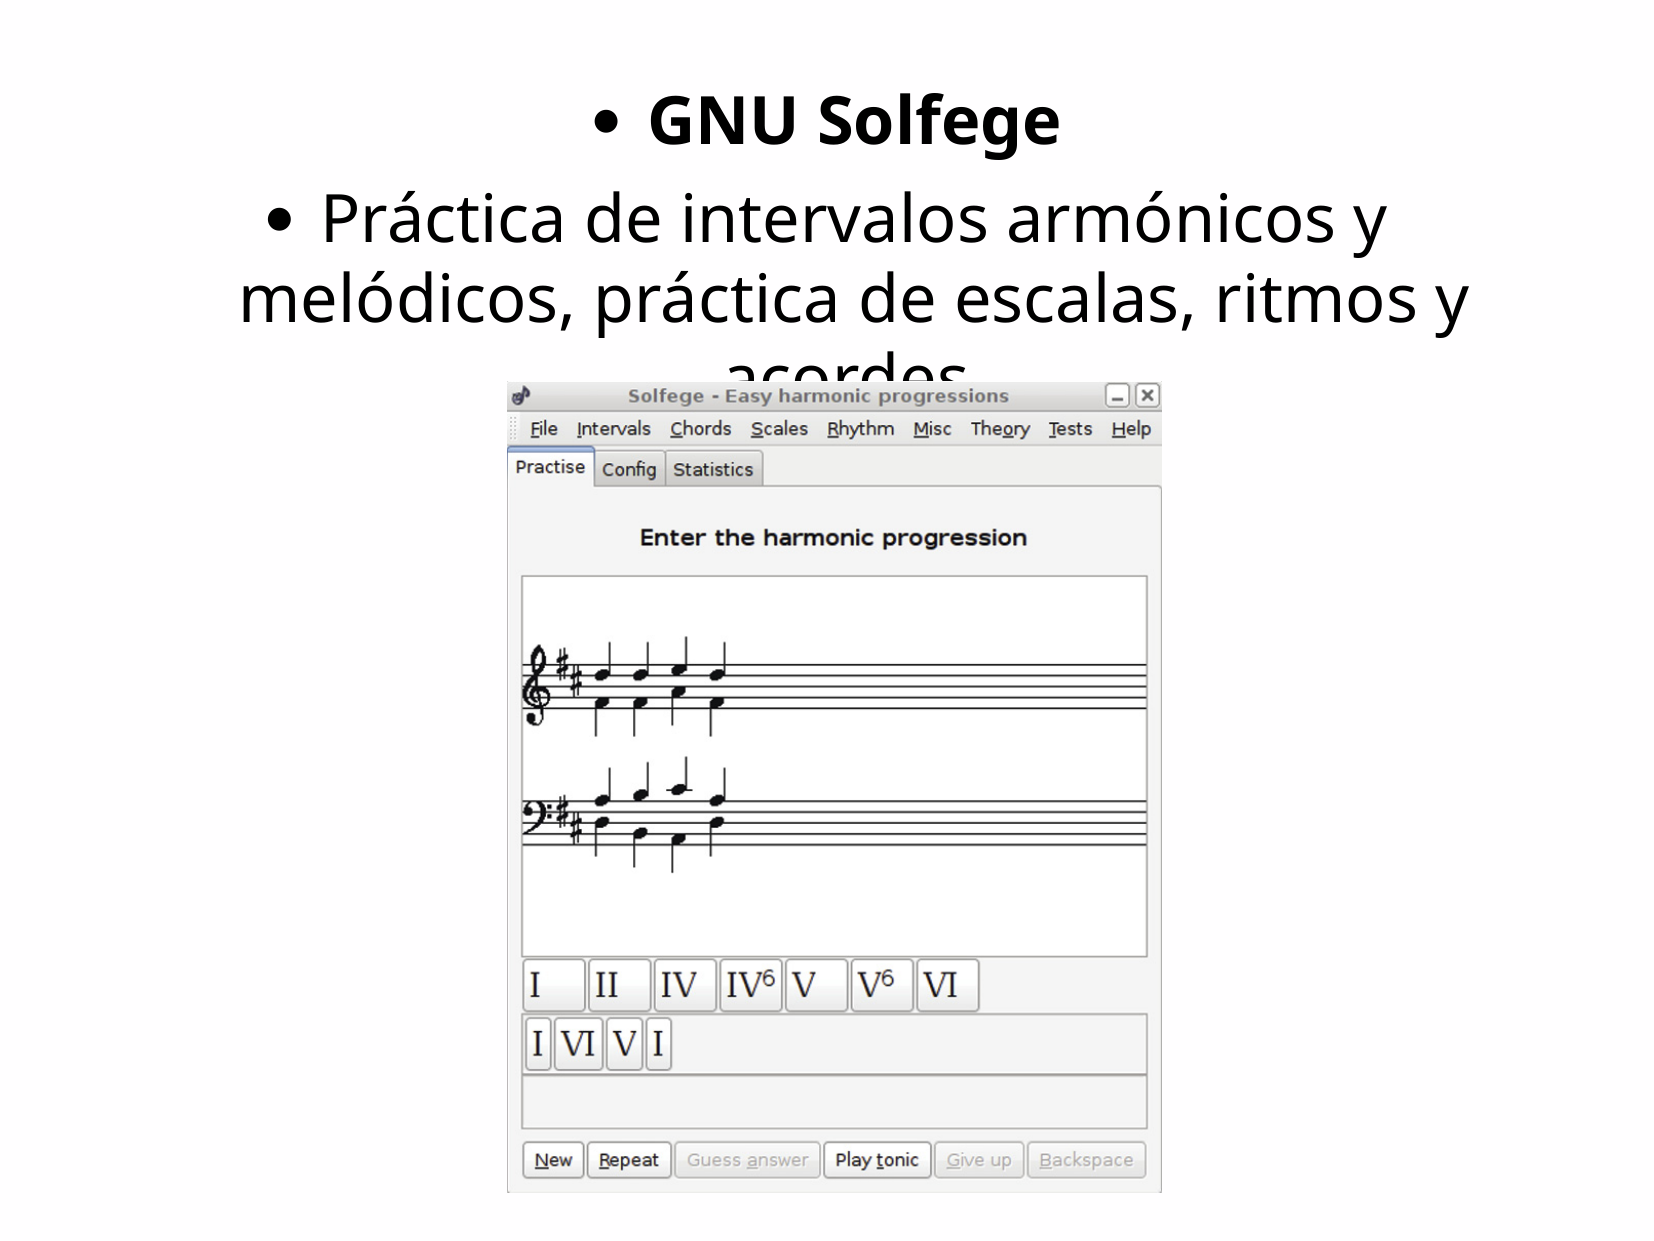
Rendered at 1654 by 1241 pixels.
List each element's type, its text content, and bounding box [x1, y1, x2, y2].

picture [507, 381, 1162, 1193]
list GNU Solfege Práctica de intervalos armónicos y melódicos, práctica de escalas, ritmos y acordes. [82, 70, 1571, 1193]
